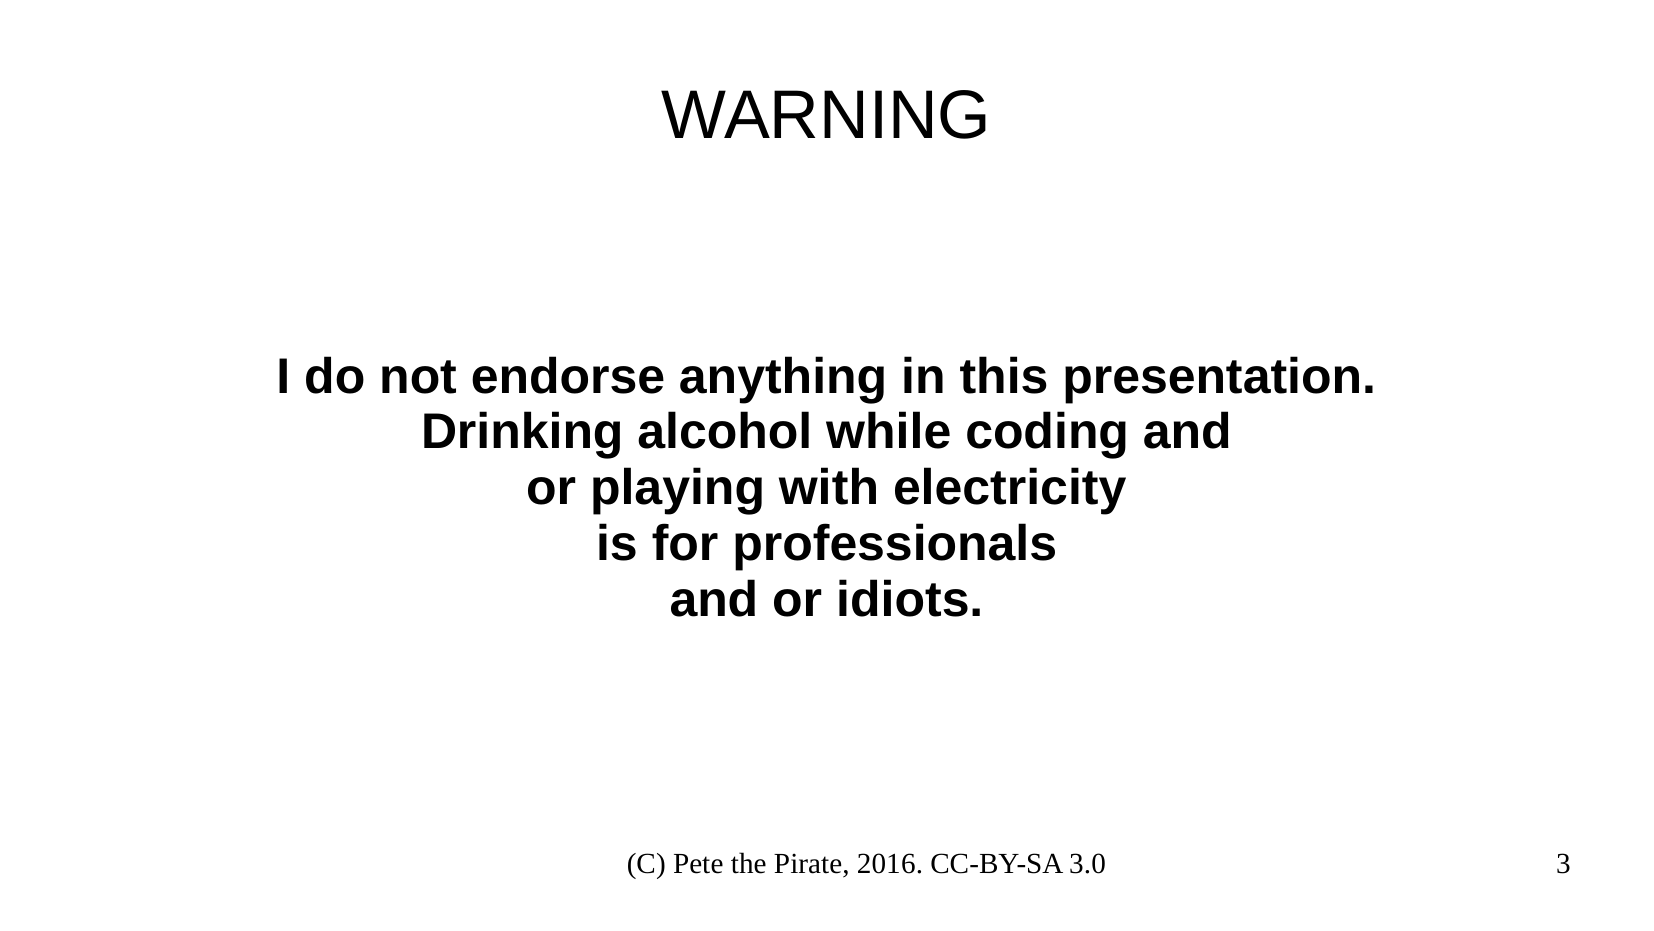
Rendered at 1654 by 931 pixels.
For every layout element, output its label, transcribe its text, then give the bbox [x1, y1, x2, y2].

subtitle I do not endorse anything in this presentation. Drinking alcohol while coding and or playing with electricity is for professionals and or idiots. [82, 217, 1571, 757]
title WARNING [82, 37, 1571, 193]
